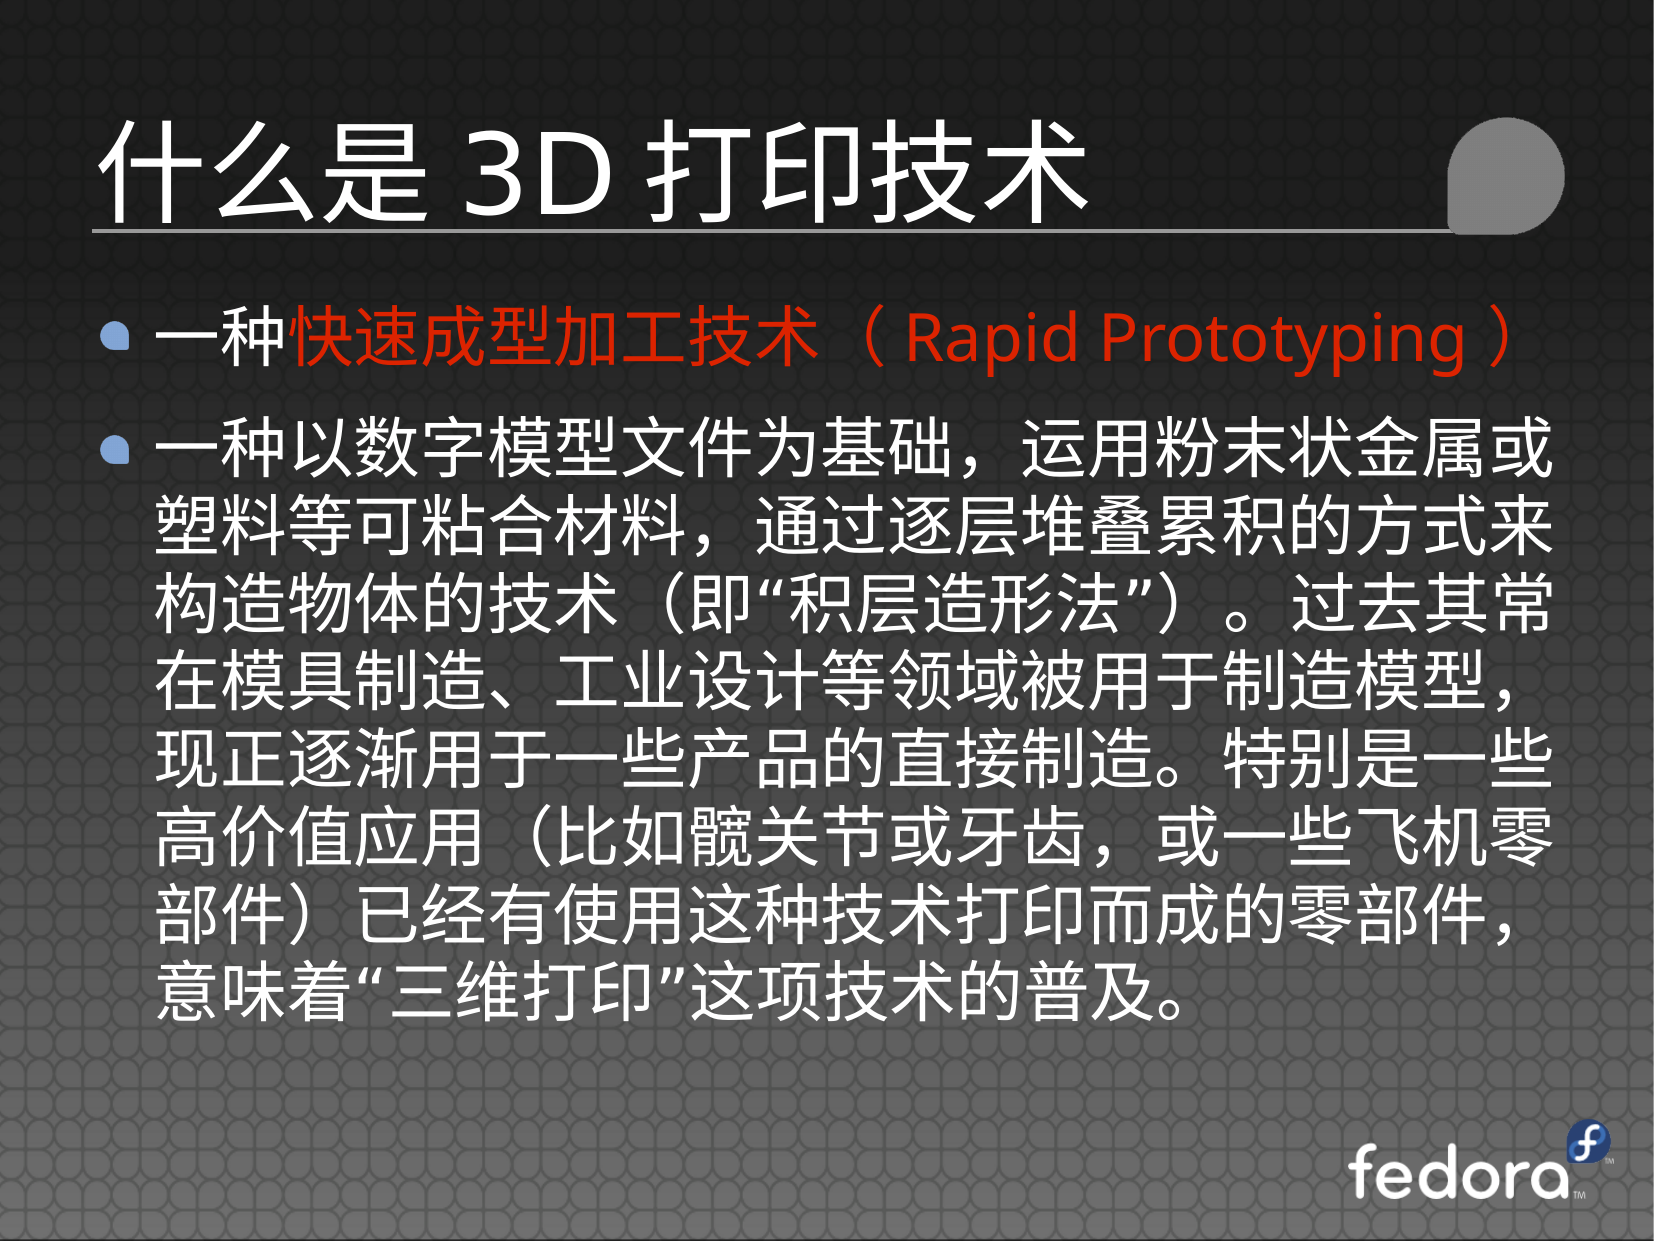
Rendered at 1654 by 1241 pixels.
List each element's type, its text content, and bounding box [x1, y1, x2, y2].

picture [0, 0, 1654, 1241]
title 什么是3D打印技术 [94, 100, 1426, 251]
list 一种快速成型加工技术（Rapid Prototyping） 一种以数字模型文件为基础，运用粉末状金属或塑料等可粘合材料，通过逐层堆叠累积的方式来构造物体的技术（即“积层造形法”）。过去其常在模具制造、工业设计等领域被用于制造模型，现正逐渐用于一些产品的直接制造。特别是一些高价值应用（比如髋关节或牙齿，或一些飞机零部件）已经有使用这种技术打印而成的零部件，意味着“三维打印”这项技术的普及。 [82, 290, 1571, 1094]
